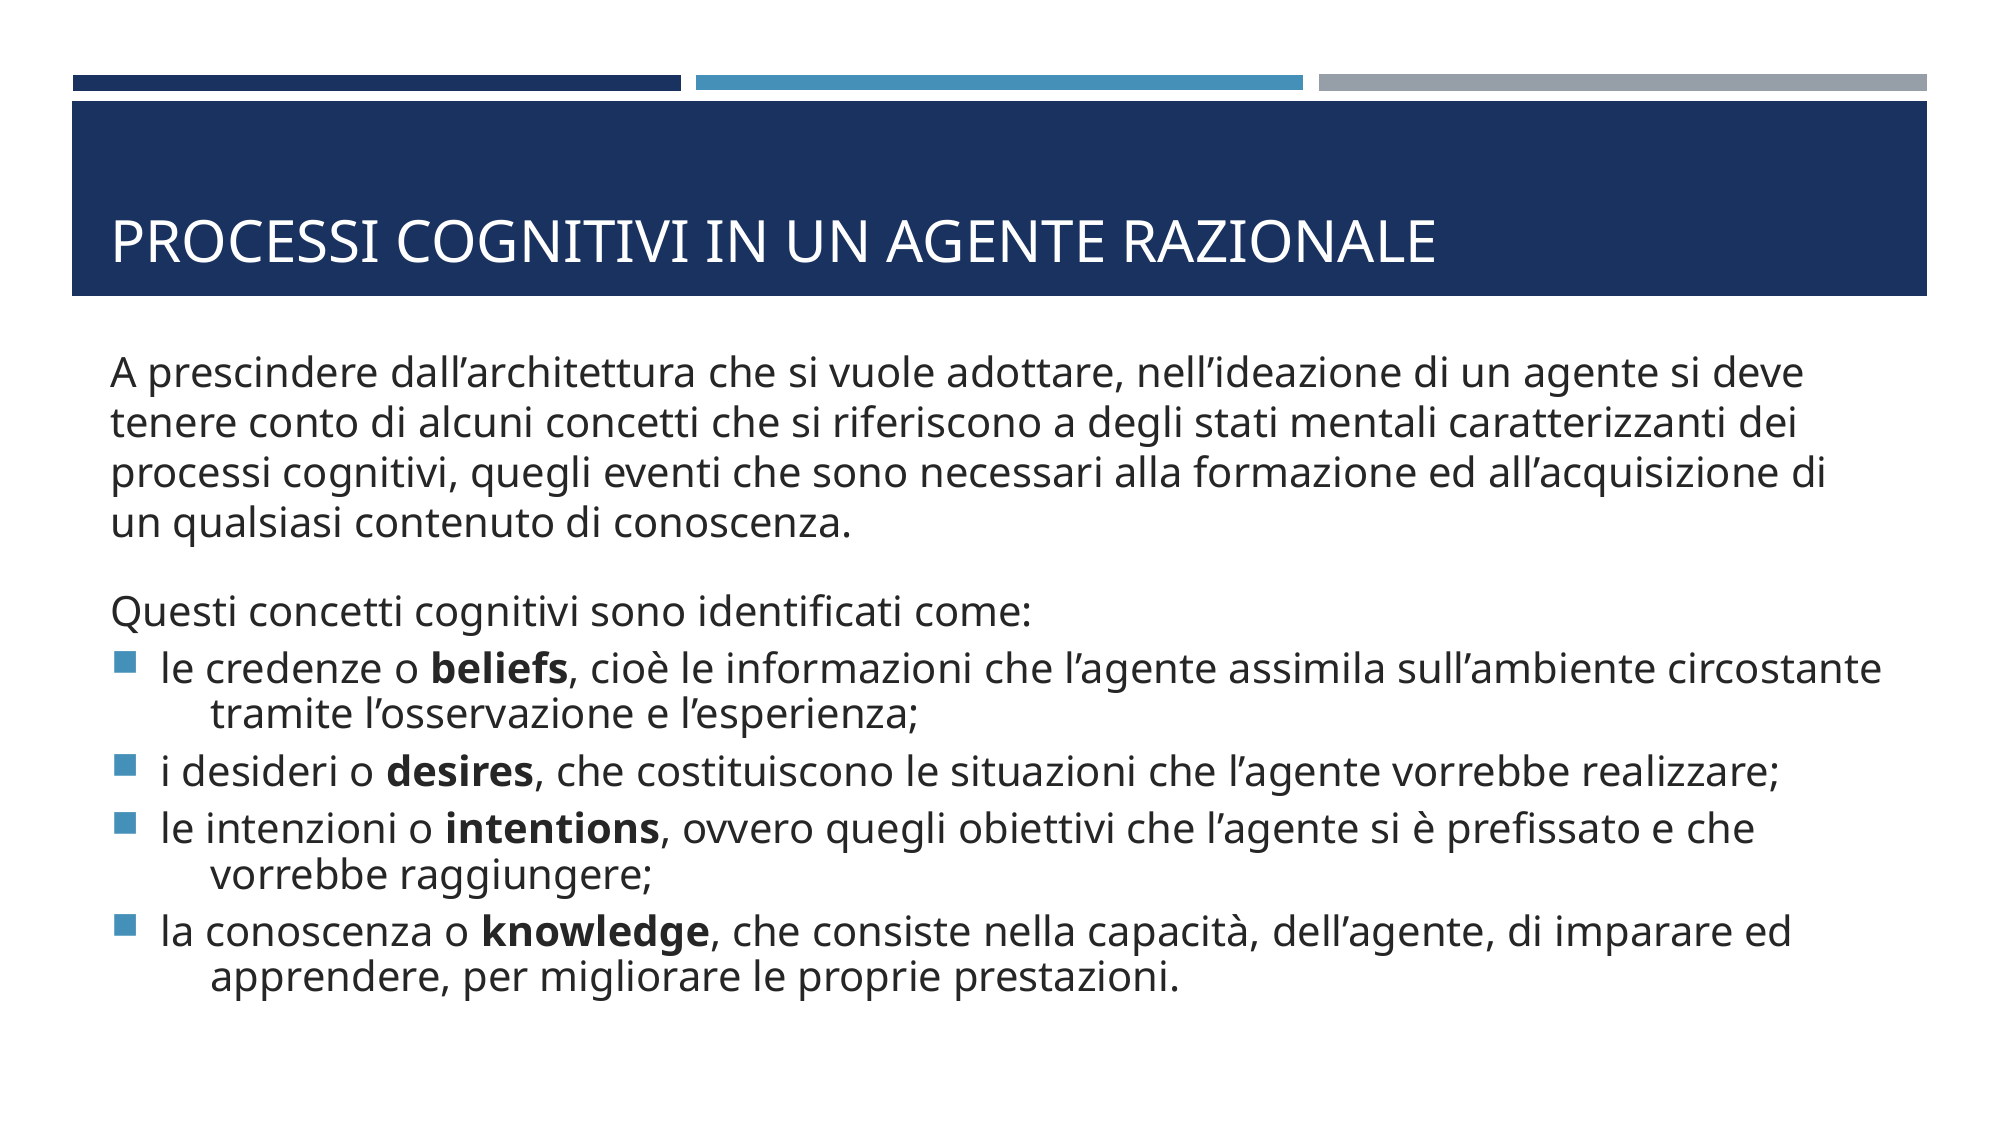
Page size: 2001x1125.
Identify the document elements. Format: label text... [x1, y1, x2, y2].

list Questi concetti cognitivi sono identificati come: le credenze o beliefs, cioè le informazioni che l’agente assimila sull’ambiente circostante tramite l’osservazione e l’esperienza; i desideri o desires, che costituiscono le situazioni che l’agente vorrebbe realizzare; le intenzioni o intentions, ovvero quegli obiettivi che l’agente si è prefissato e che vorrebbe raggiungere; la conoscenza o knowledge, che consiste nella capacità, dell’agente, di imparare ed apprendere, per migliorare le proprie prestazioni. [95, 562, 1905, 1082]
title Processi cognitivi in un agente razionale [95, 115, 1905, 282]
text_box A prescindere dall’architettura che si vuole adottare, nell’ideazione di un agente si deve tenere conto di alcuni concetti che si riferiscono a degli stati mentali caratterizzanti dei processi cognitivi, quegli eventi che sono necessari alla formazione ed all’acquisizione di un qualsiasi contenuto di conoscenza. [95, 338, 1905, 506]
